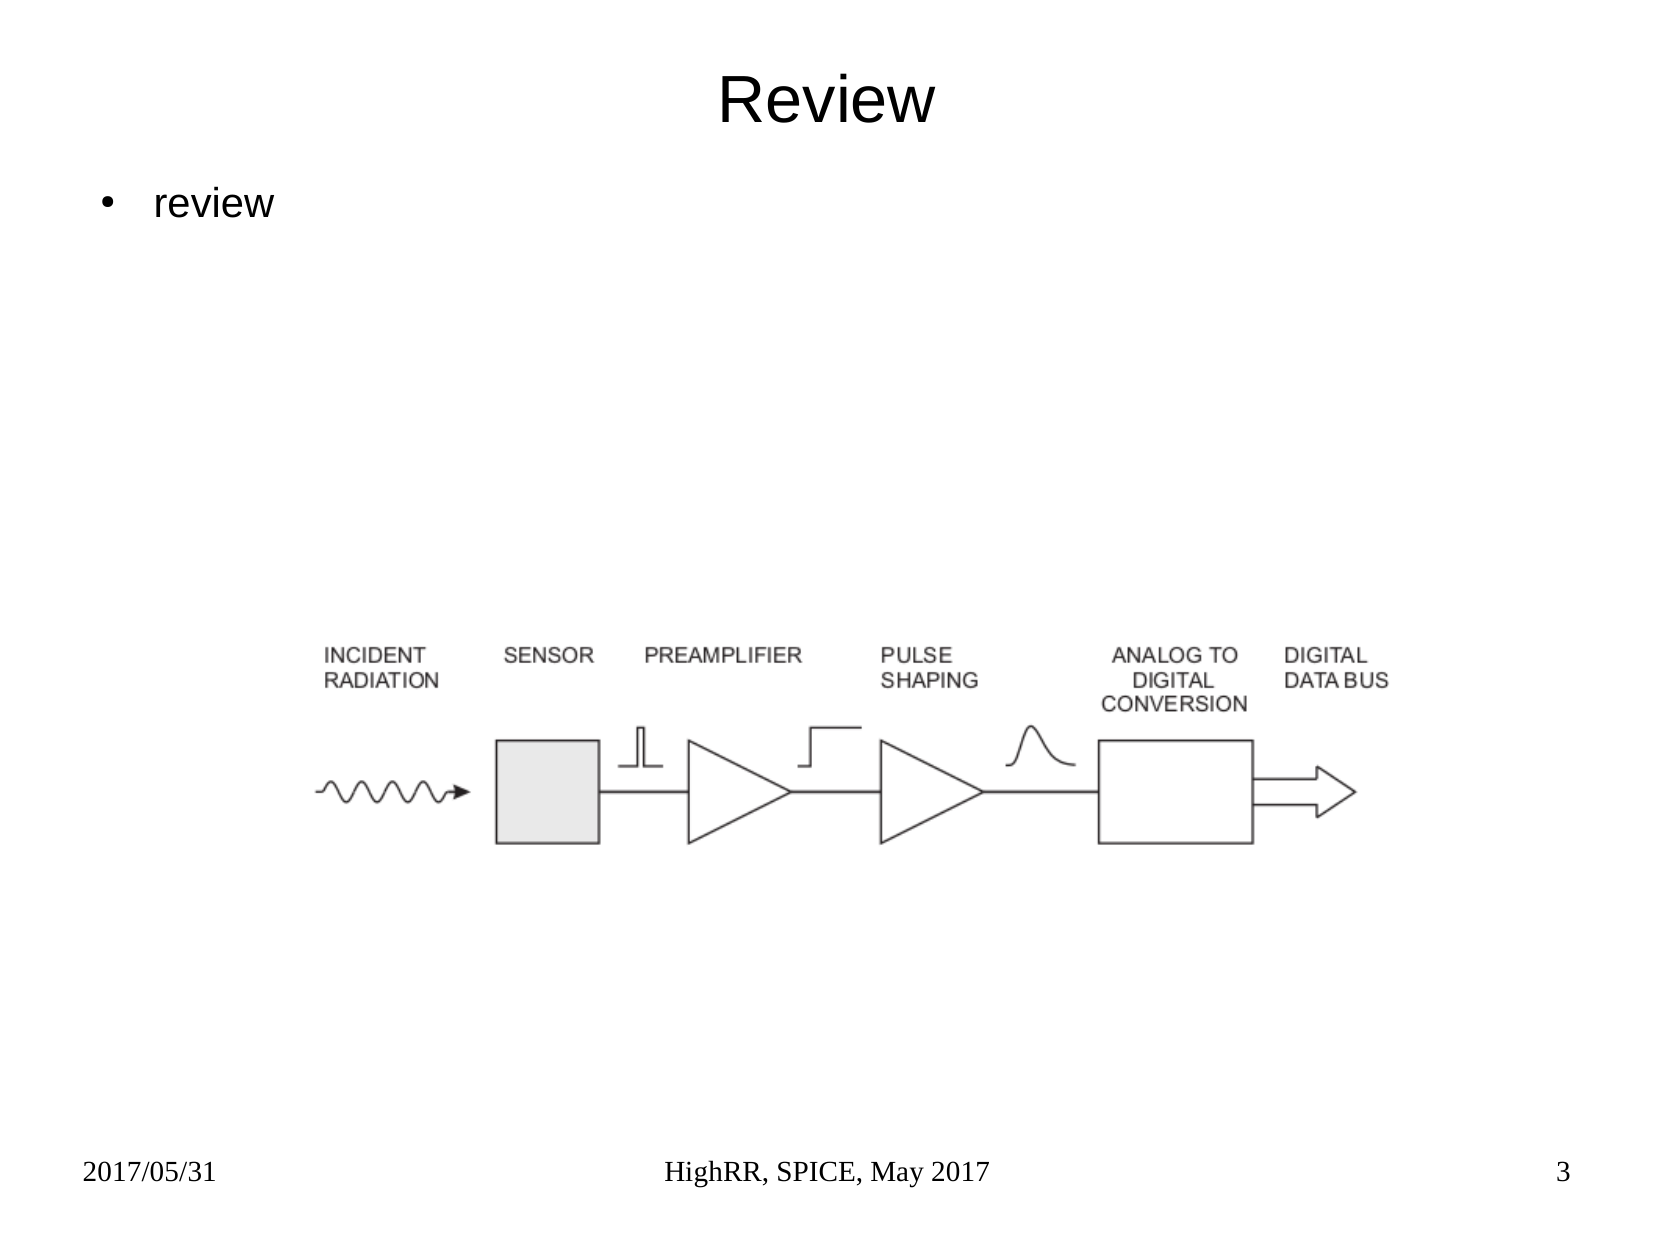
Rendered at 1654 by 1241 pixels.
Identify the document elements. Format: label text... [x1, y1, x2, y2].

list review [82, 180, 1571, 1141]
title Review [82, 49, 1571, 151]
picture [263, 616, 1411, 871]
